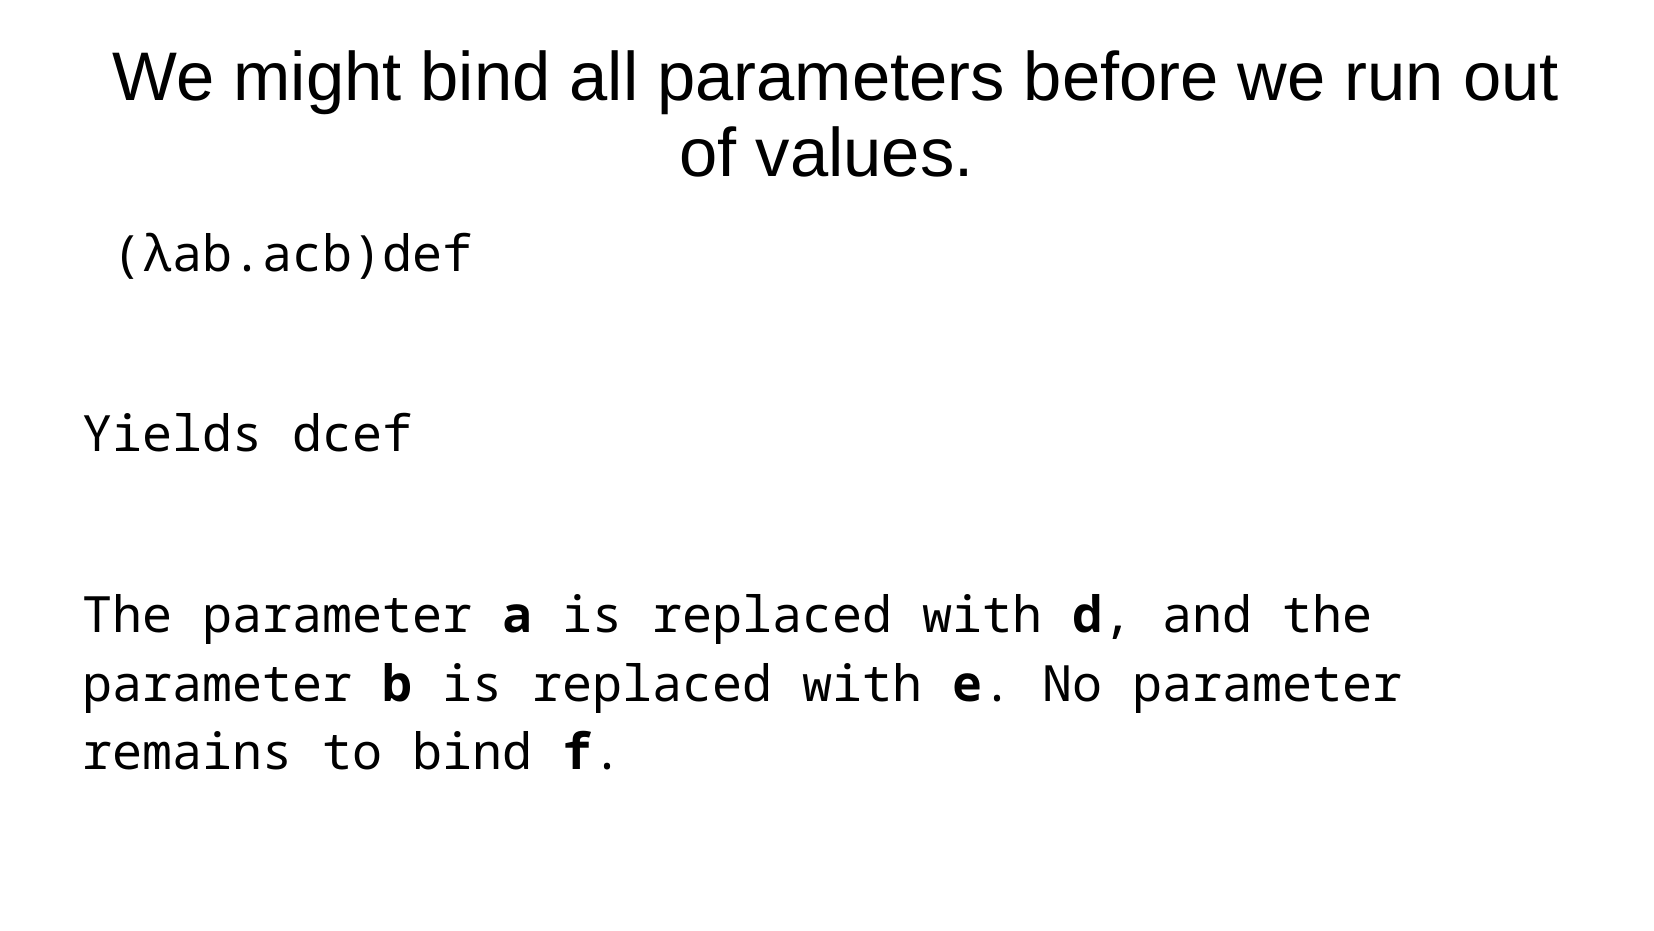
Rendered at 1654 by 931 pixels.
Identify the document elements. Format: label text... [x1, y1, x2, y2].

title We might bind all parameters before we run out of values. [82, 37, 1571, 193]
list (λab.acb)def Yields dcef The parameter a is replaced with d, and the parameter b is replaced with e. No parameter remains to bind f. [82, 217, 1571, 657]
